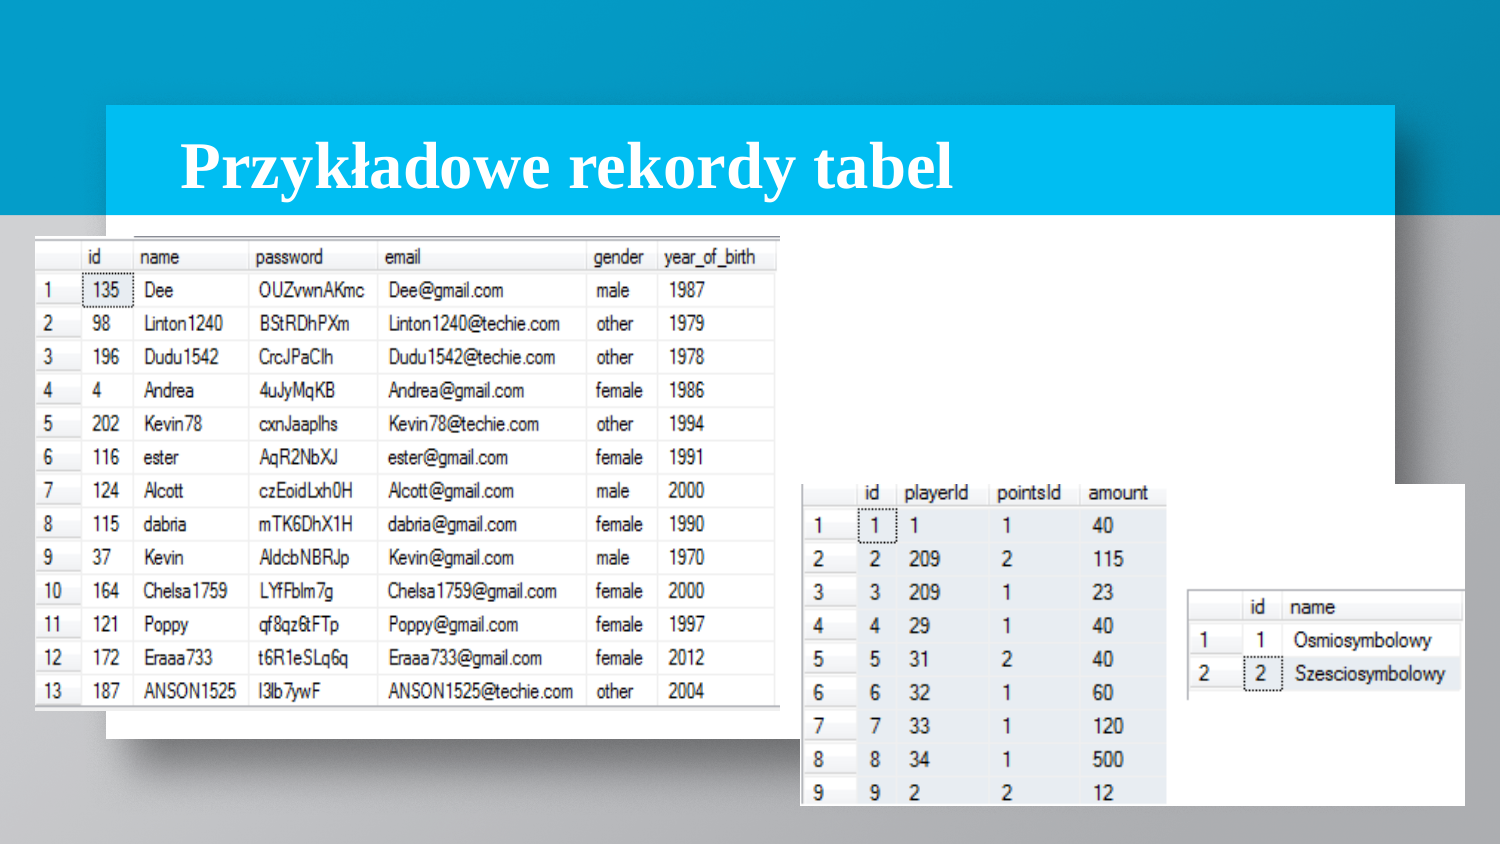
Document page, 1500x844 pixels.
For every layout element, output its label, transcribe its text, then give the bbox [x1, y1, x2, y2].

title Przykładowe rekordy tabel [165, 106, 1336, 217]
picture [0, 216, 1500, 844]
